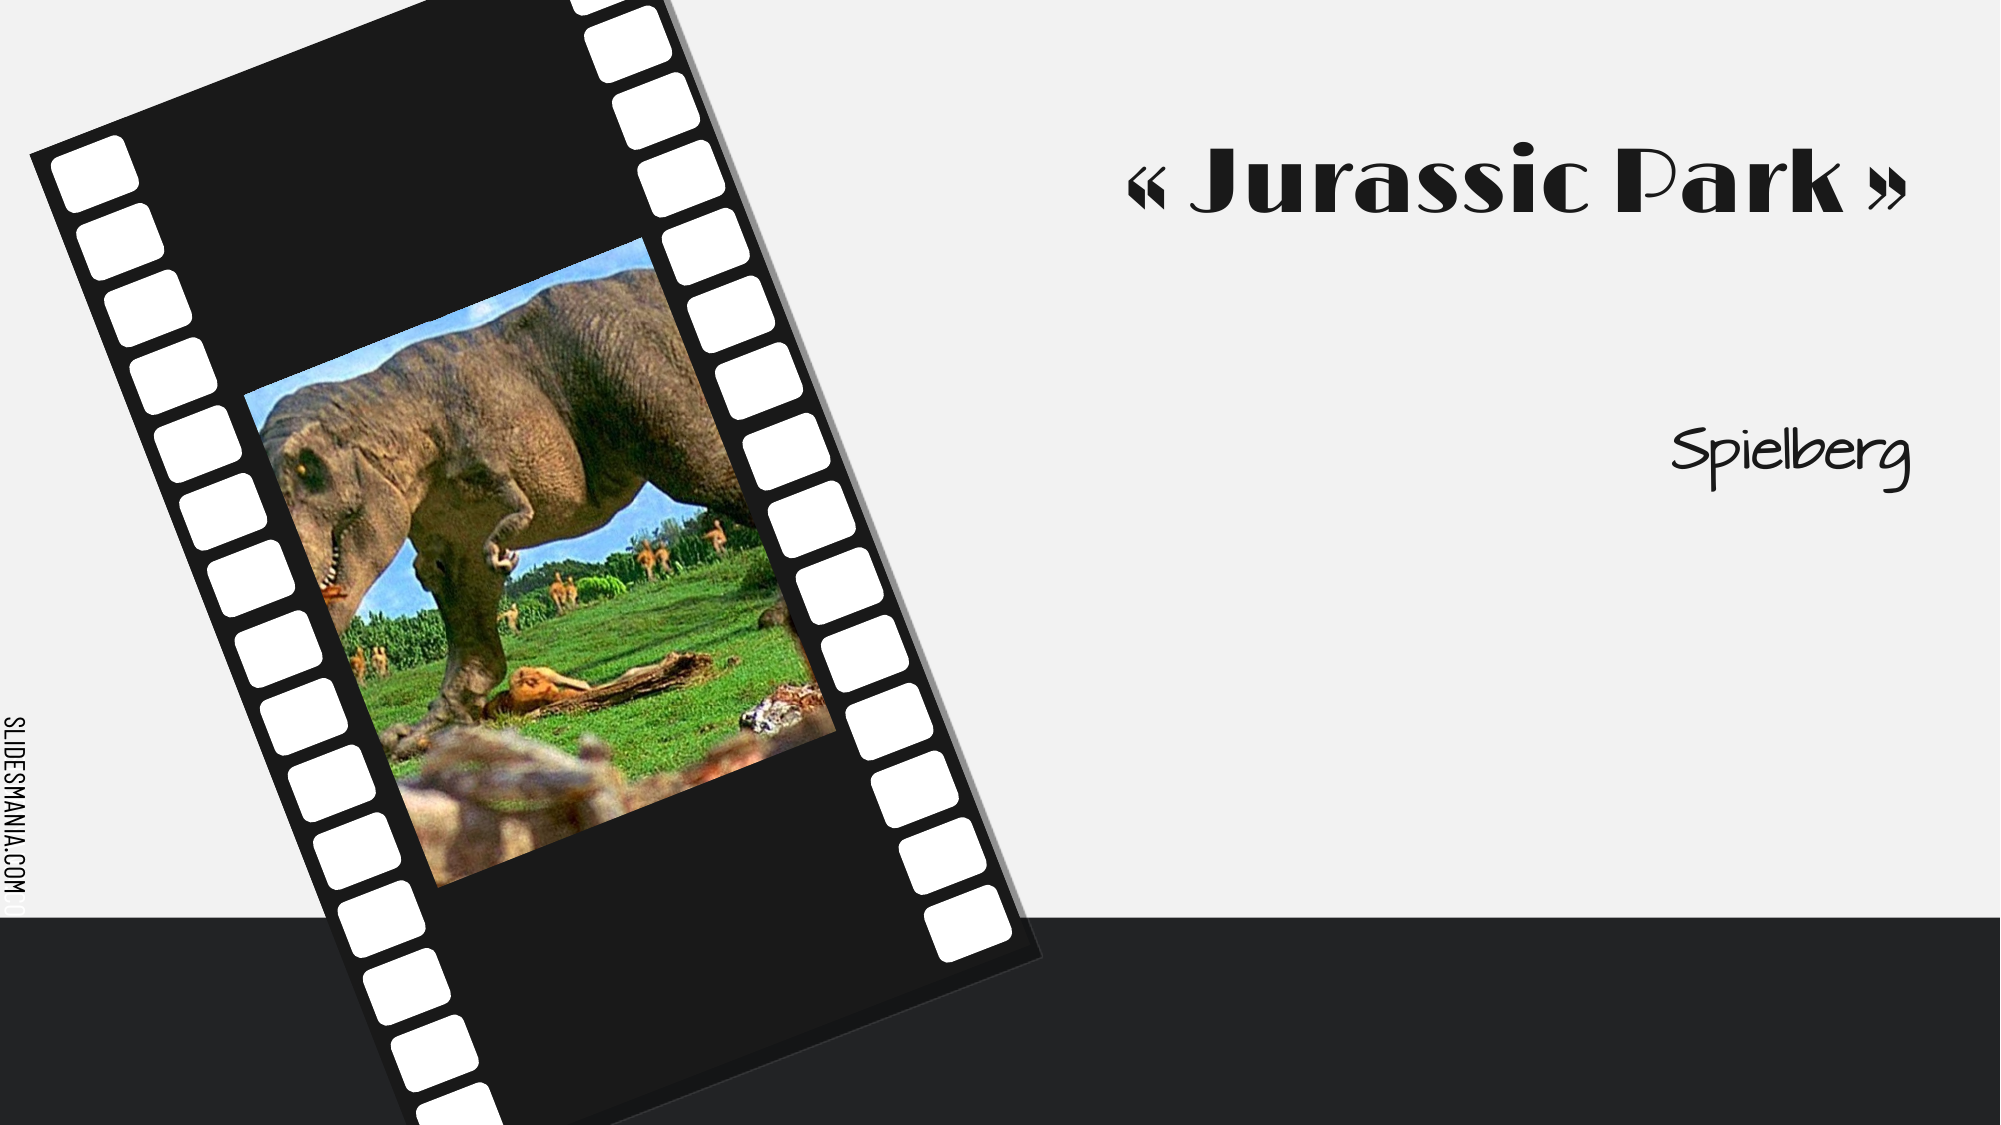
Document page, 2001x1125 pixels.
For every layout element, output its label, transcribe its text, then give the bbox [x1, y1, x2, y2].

text_box Spielberg [1085, 411, 1927, 791]
text_box « Jurassic Park » [901, 113, 1927, 240]
picture [243, 237, 837, 888]
